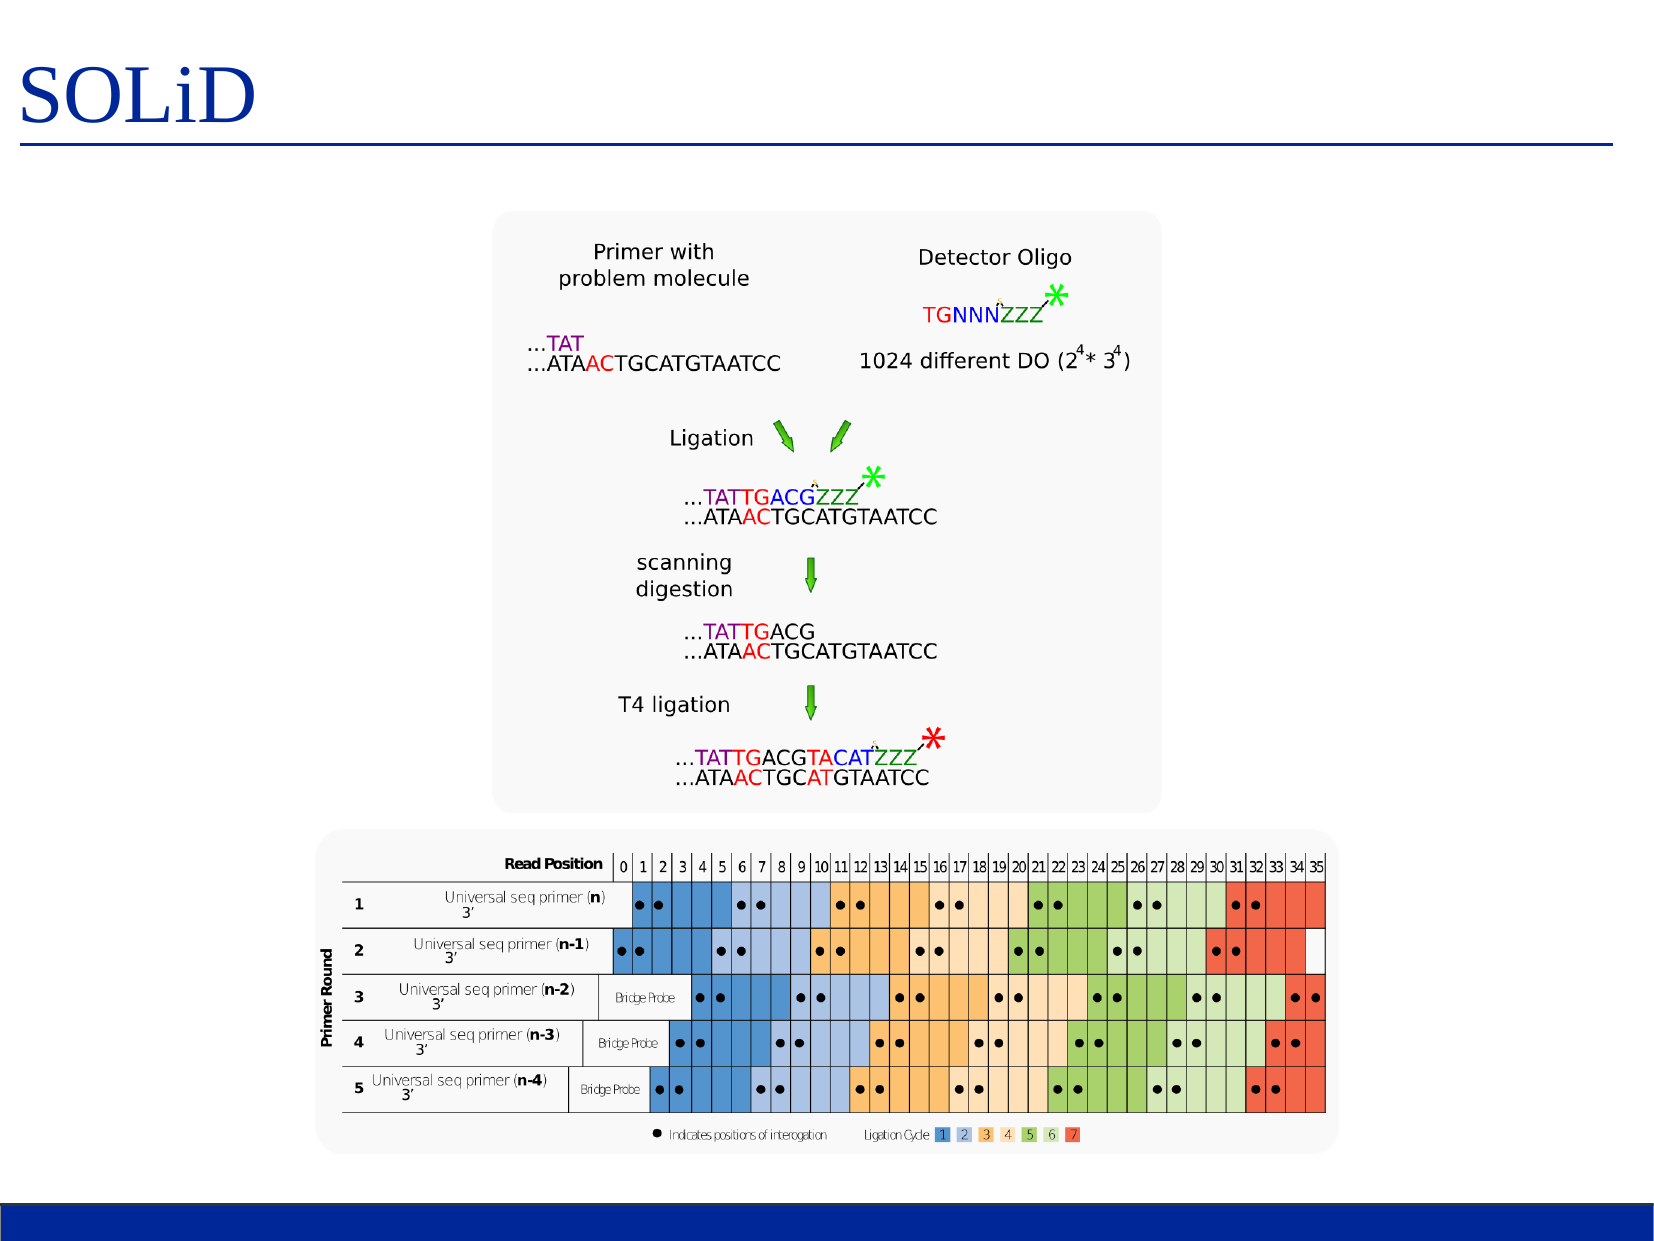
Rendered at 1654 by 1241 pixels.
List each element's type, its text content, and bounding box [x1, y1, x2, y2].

picture [492, 211, 1162, 813]
title SOLiD [17, 0, 1589, 198]
picture [315, 829, 1339, 1154]
